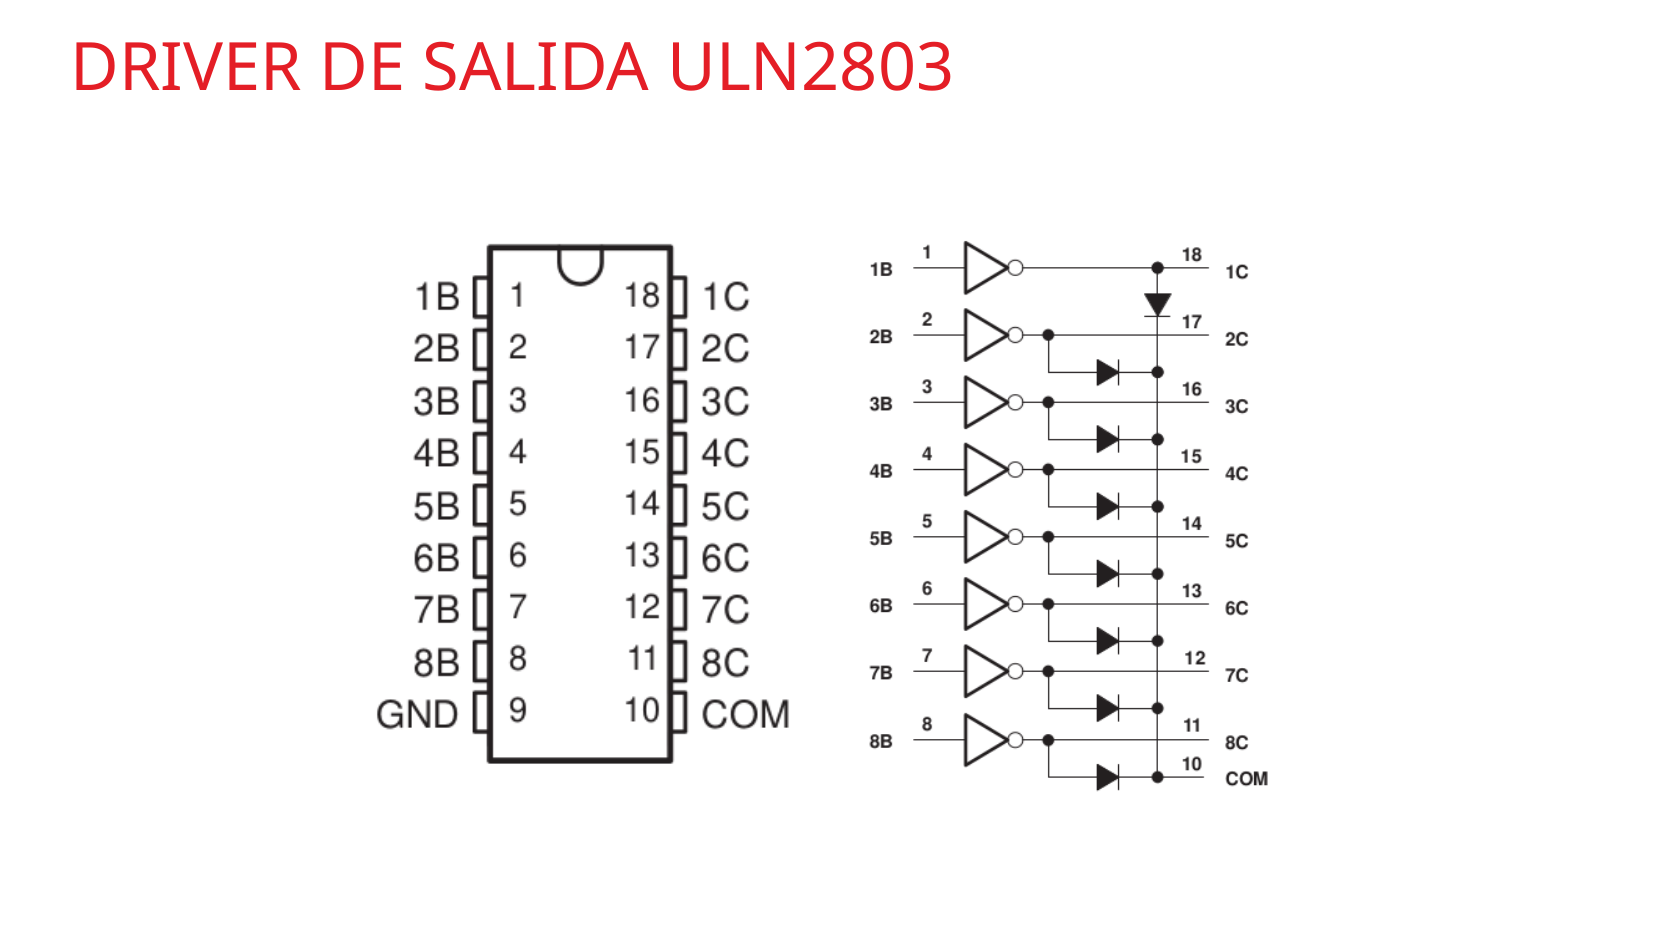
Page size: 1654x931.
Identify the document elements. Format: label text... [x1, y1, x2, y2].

title DRIVER DE SALIDA ULN2803 [70, 11, 1347, 118]
picture [365, 235, 800, 789]
picture [856, 220, 1289, 804]
